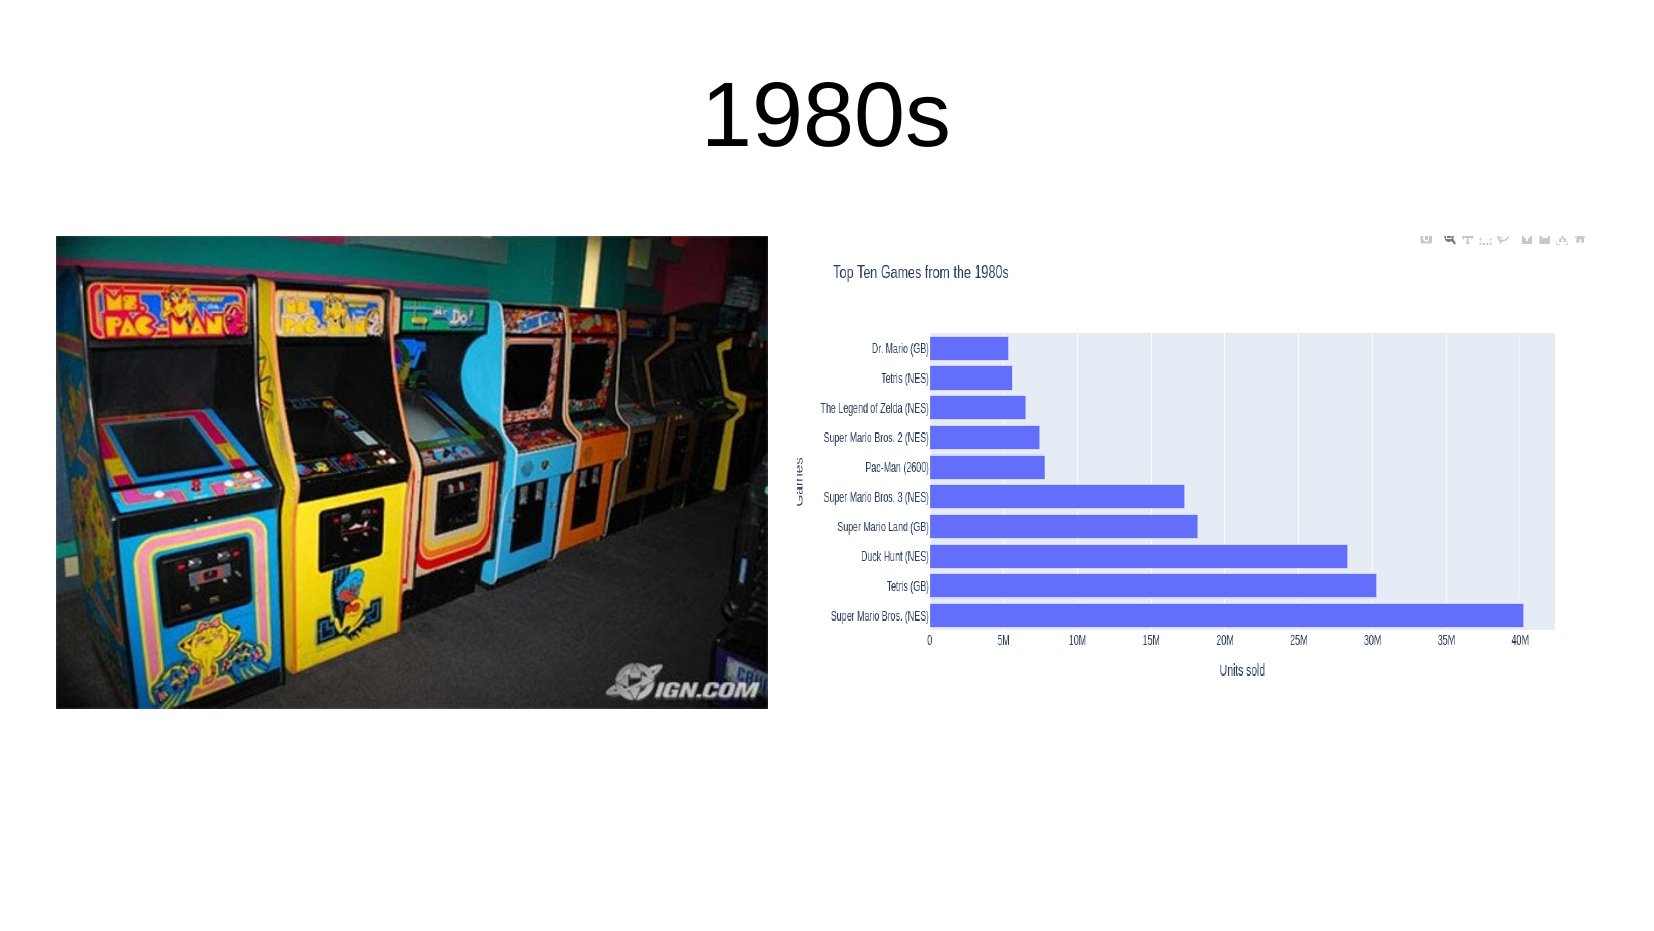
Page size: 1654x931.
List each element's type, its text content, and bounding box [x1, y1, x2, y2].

title 1980s [82, 37, 1571, 193]
picture [797, 236, 1585, 709]
picture [56, 236, 768, 709]
